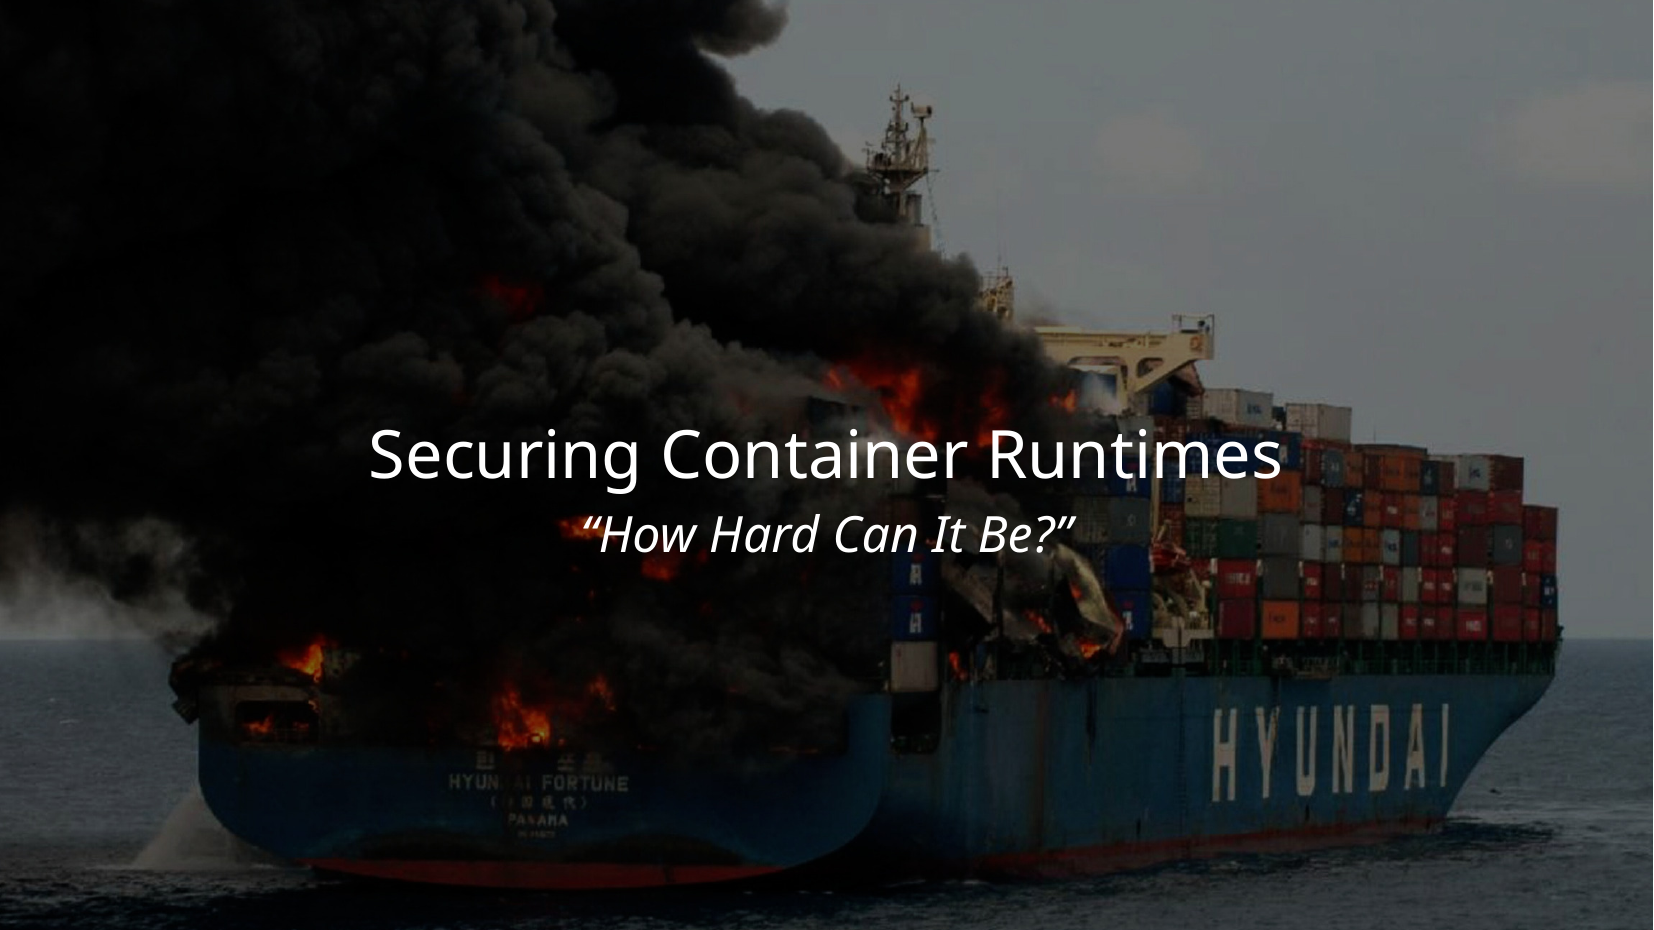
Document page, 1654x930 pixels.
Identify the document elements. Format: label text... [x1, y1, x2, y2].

subtitle Securing Container Runtimes “How Hard Can It Be?” [82, 217, 1571, 757]
picture [0, 0, 1653, 930]
